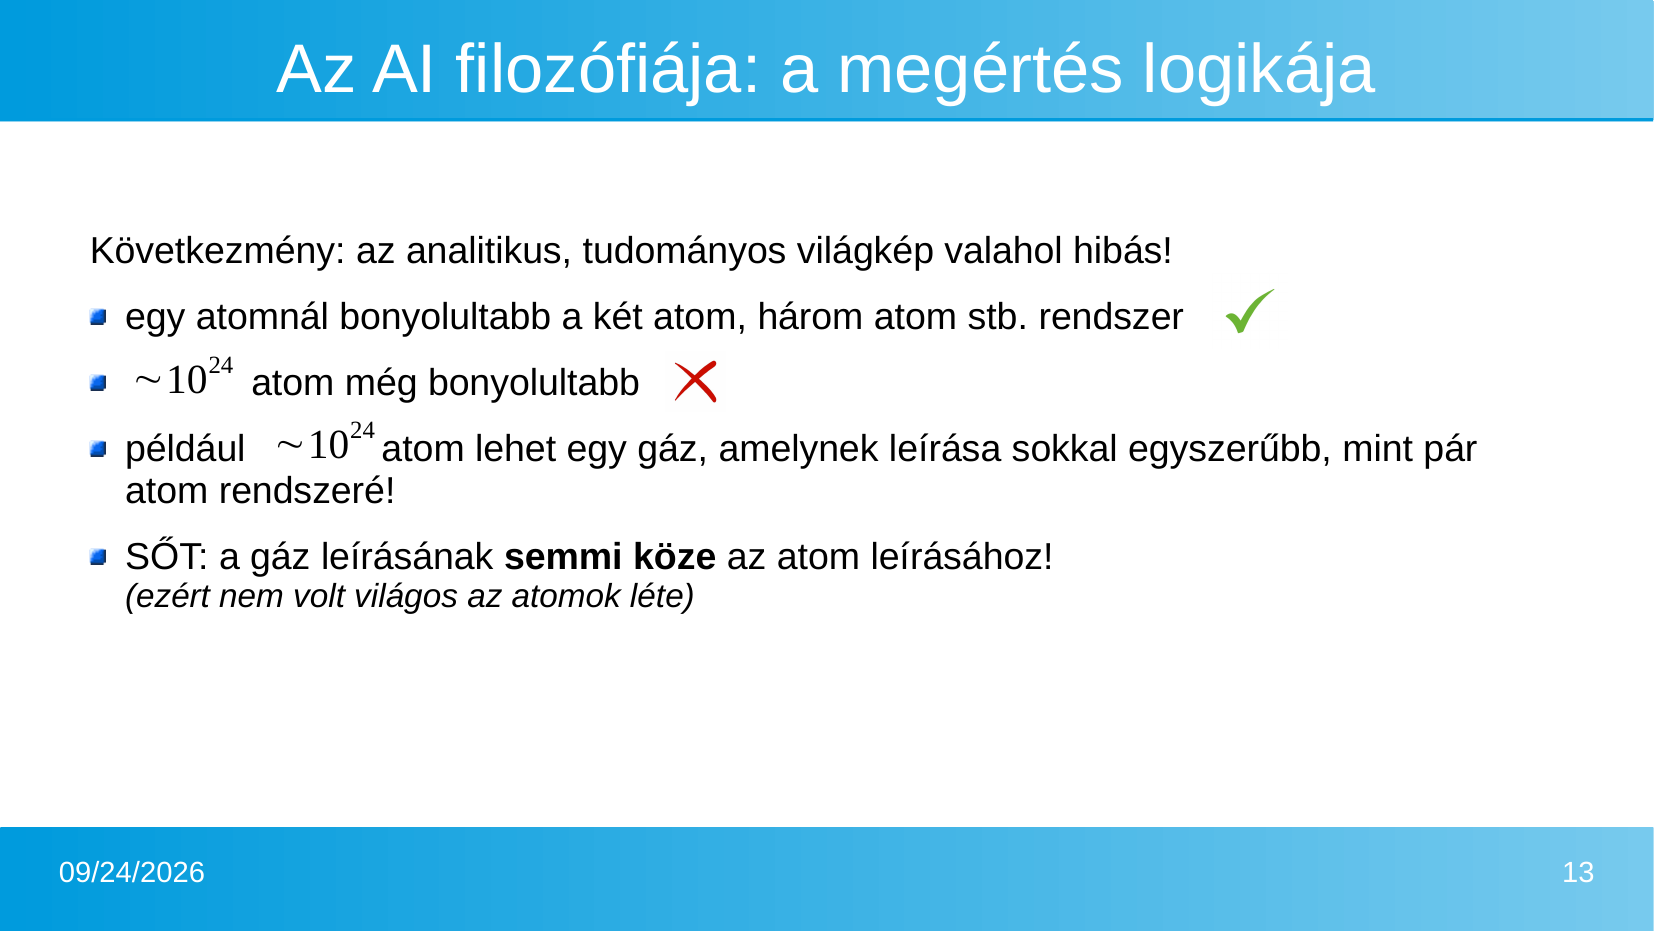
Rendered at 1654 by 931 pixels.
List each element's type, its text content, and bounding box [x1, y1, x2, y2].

chart [262, 416, 382, 469]
picture [1212, 273, 1288, 349]
text_box Következmény: az analitikus, tudományos világkép valahol hibás! egy atomnál bonyolultabb a két atom, három atom stb. rendszer atom még bonyolultabb például atom lehet egy gáz, amelynek leírása sokkal egyszerűbb, mint pár atom rendszeré! SŐT: a gáz leírásának semmi köze az atom leírásához! (ezért nem volt világos az atomok léte) [75, 222, 1561, 688]
chart [120, 351, 241, 404]
title Az AI filozófiája: a megértés logikája [59, 29, 1595, 108]
picture [665, 351, 726, 412]
